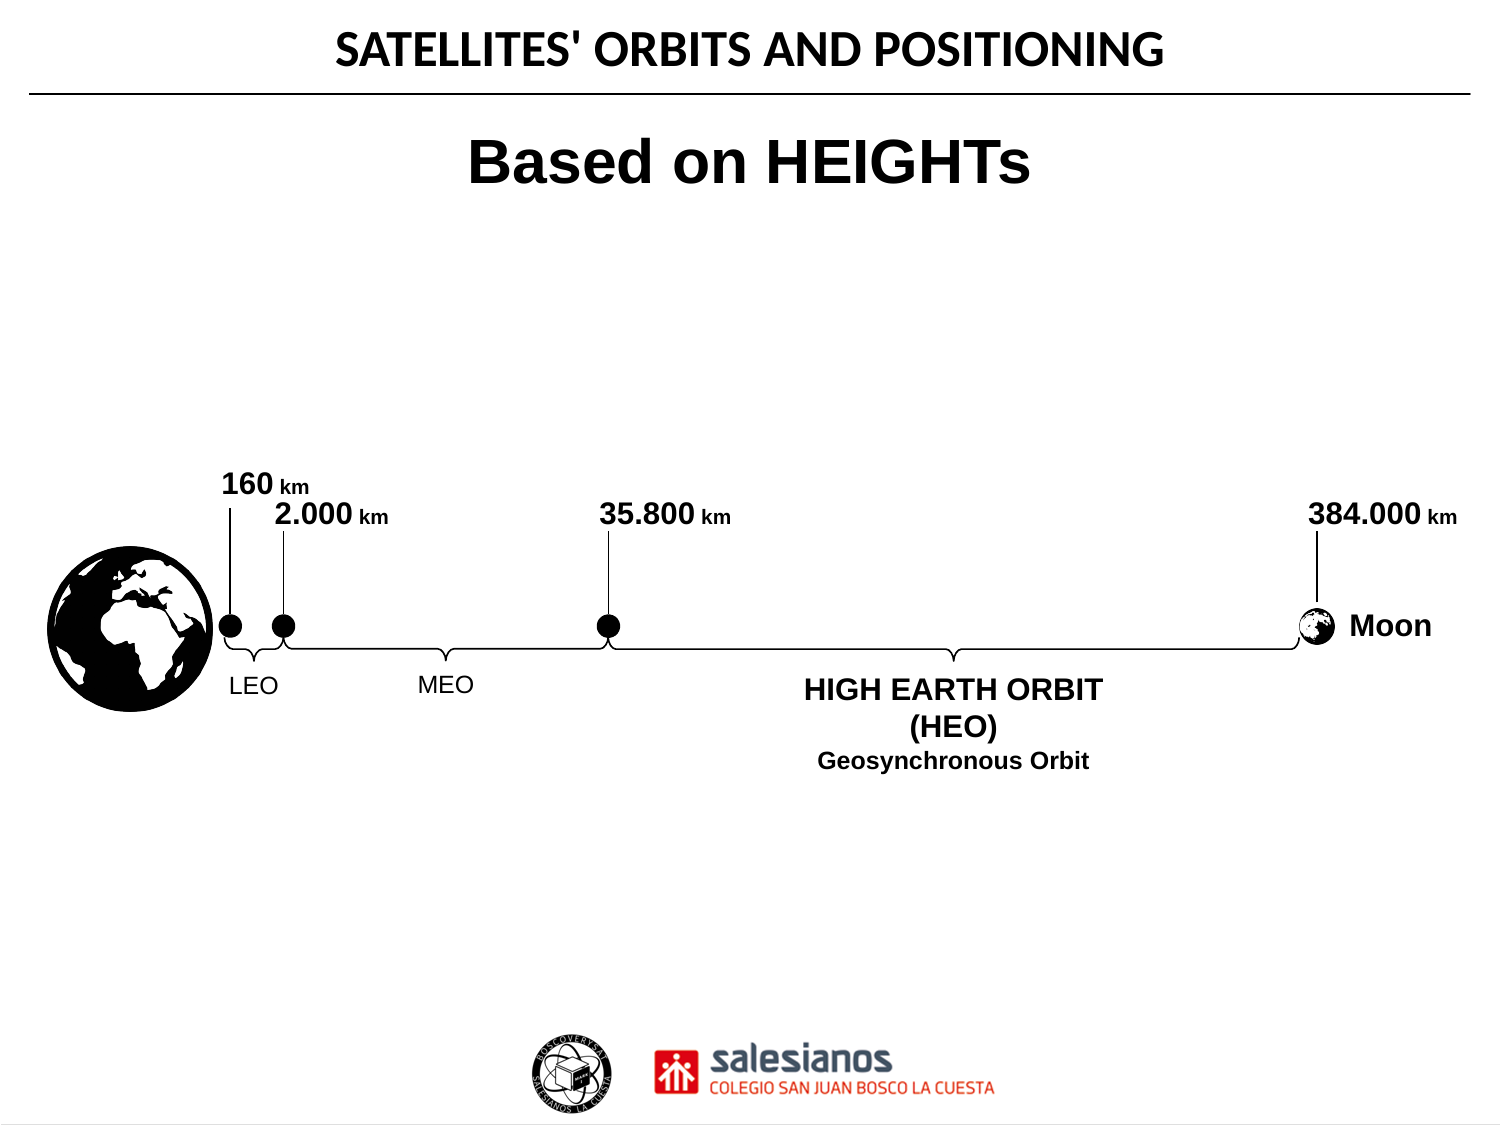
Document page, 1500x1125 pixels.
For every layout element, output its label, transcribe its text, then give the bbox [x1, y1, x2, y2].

picture [0, 0, 1500, 1125]
text_box SATELLITES' ORBITS AND POSITIONING [23, 7, 1477, 85]
text_box MEO [401, 661, 491, 707]
text_box 160 km [206, 456, 396, 509]
text_box 35.800 km [584, 485, 774, 538]
text_box 384.000 km [1293, 485, 1483, 538]
text_box Moon [1328, 597, 1453, 651]
text_box Based on HEIGHTs [35, 113, 1465, 204]
text_box 2.000 km [259, 485, 449, 538]
text_box LEO [212, 661, 296, 707]
text_box HIGH EARTH ORBIT (HEO) Geosynchronous Orbit [779, 661, 1128, 782]
